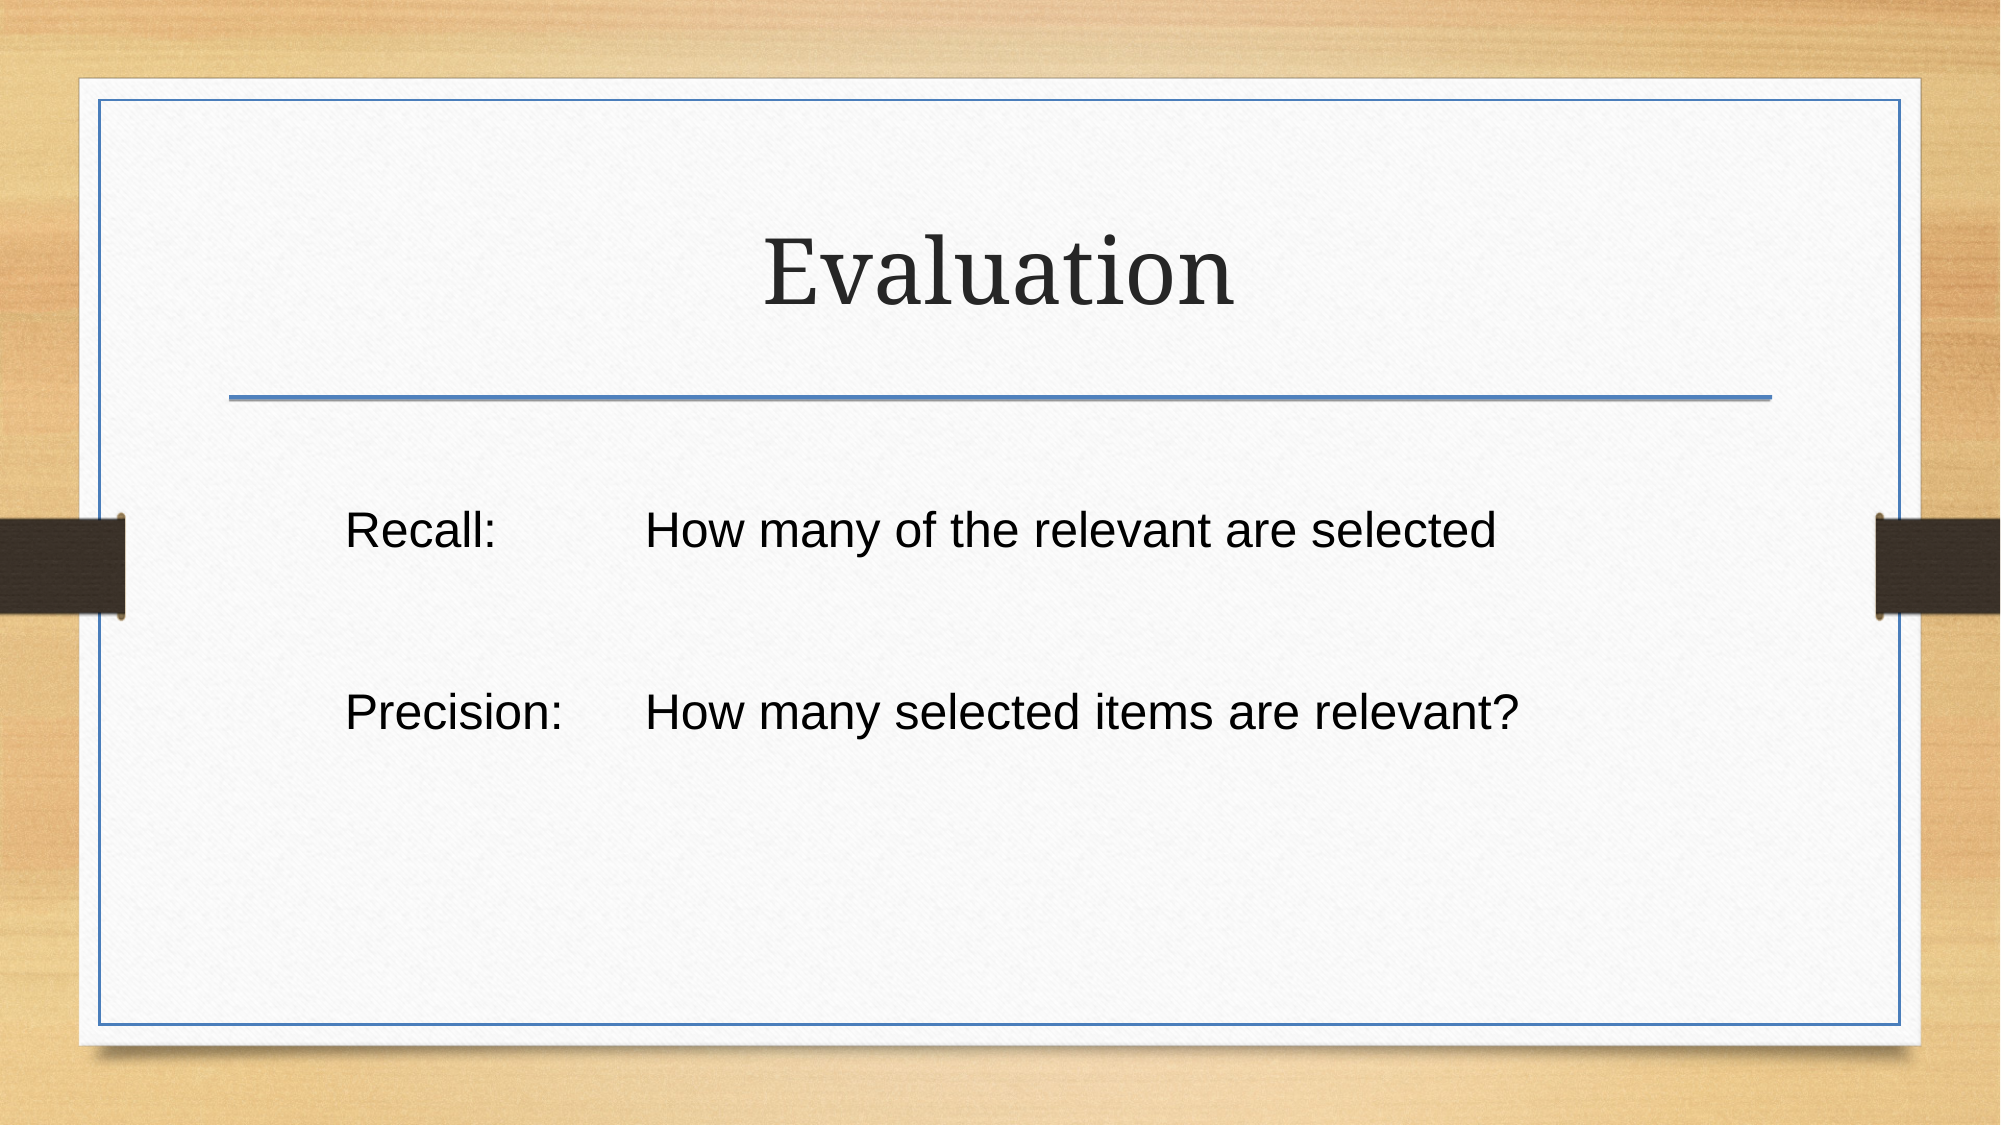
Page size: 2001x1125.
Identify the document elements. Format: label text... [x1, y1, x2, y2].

picture [0, 0, 2001, 1125]
text_box Recall: How many of the relevant are selected Precision: How many selected items are relevant? [330, 495, 1606, 874]
text_box Evaluation [212, 161, 1788, 375]
